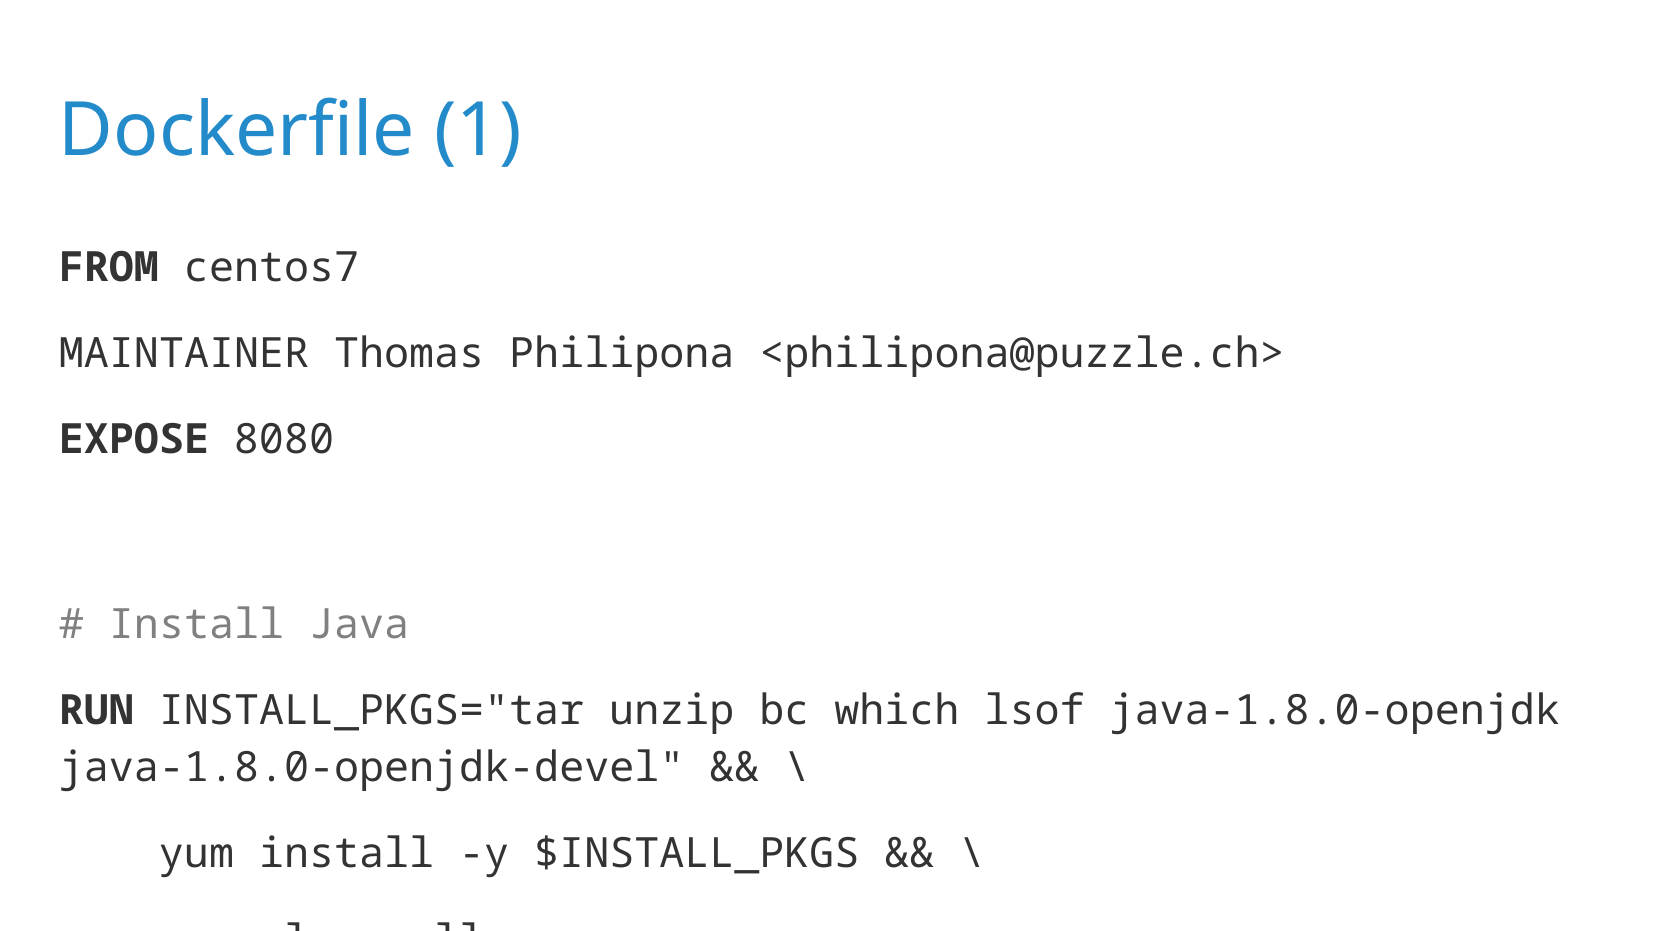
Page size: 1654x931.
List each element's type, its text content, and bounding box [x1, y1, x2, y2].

title Dockerfile (1) [59, 59, 1595, 178]
list FROM centos7 MAINTAINER Thomas Philipona <philipona@puzzle.ch> EXPOSE 8080 # Install Java RUN INSTALL_PKGS="tar unzip bc which lsof java-1.8.0-openjdk java-1.8.0-openjdk-devel" && \ yum install -y $INSTALL_PKGS && \ yum clean all -y [59, 236, 1595, 880]
